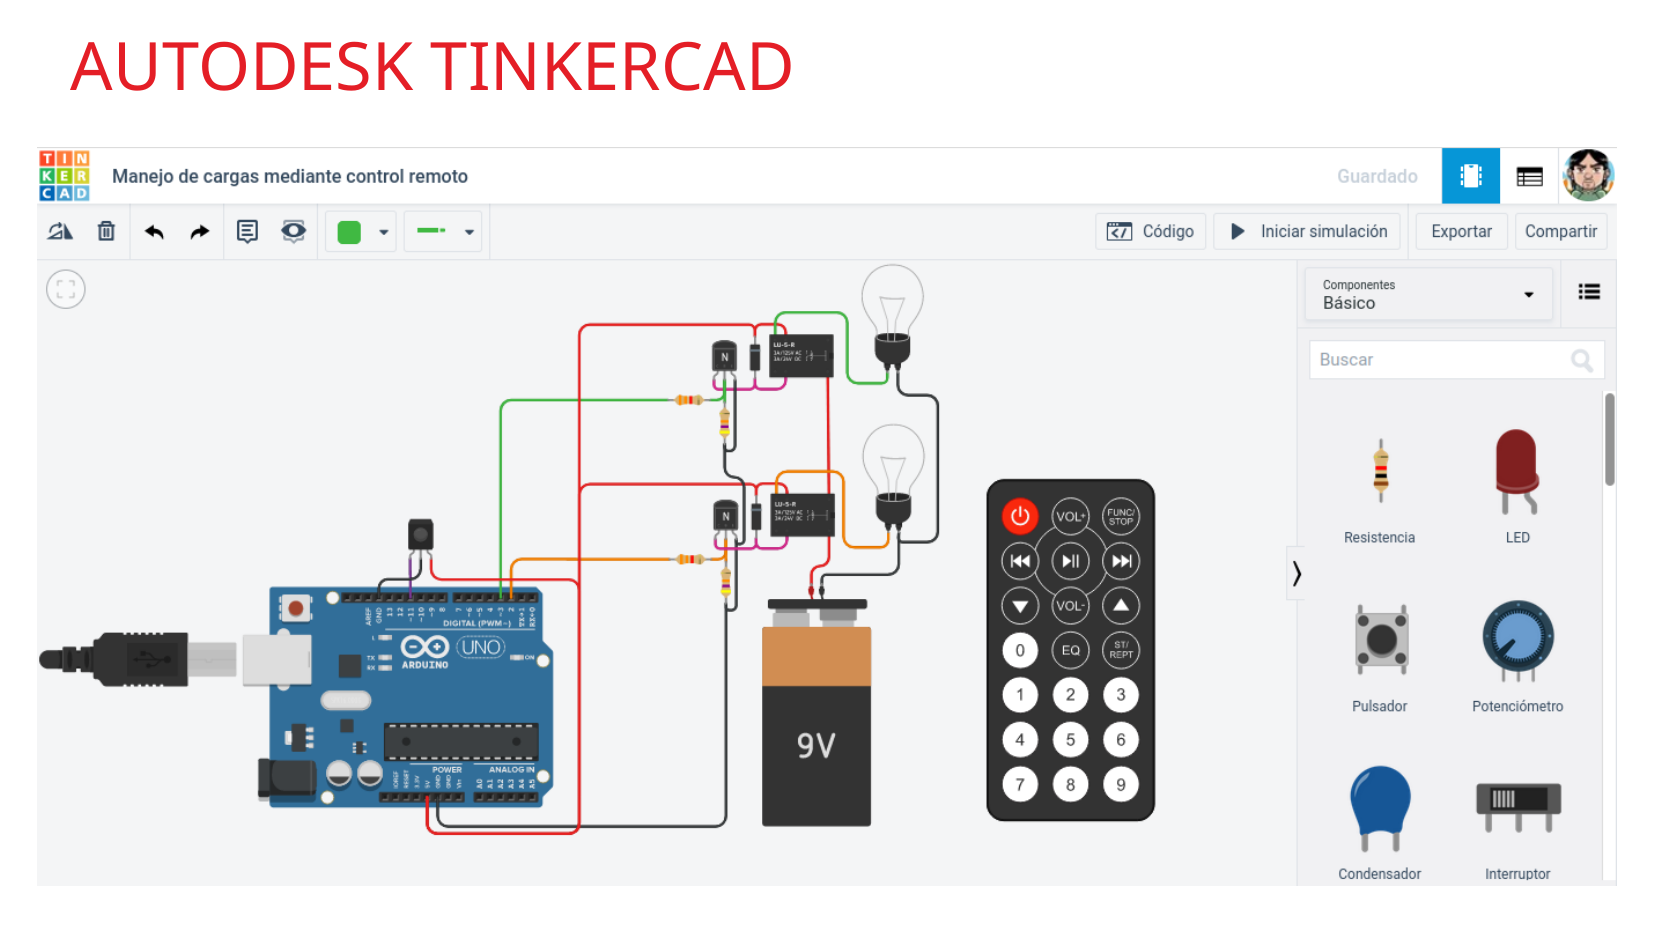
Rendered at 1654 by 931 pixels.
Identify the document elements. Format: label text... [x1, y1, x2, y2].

title AUTODESK TINKERCAD [70, 11, 1347, 118]
picture [37, 147, 1617, 886]
